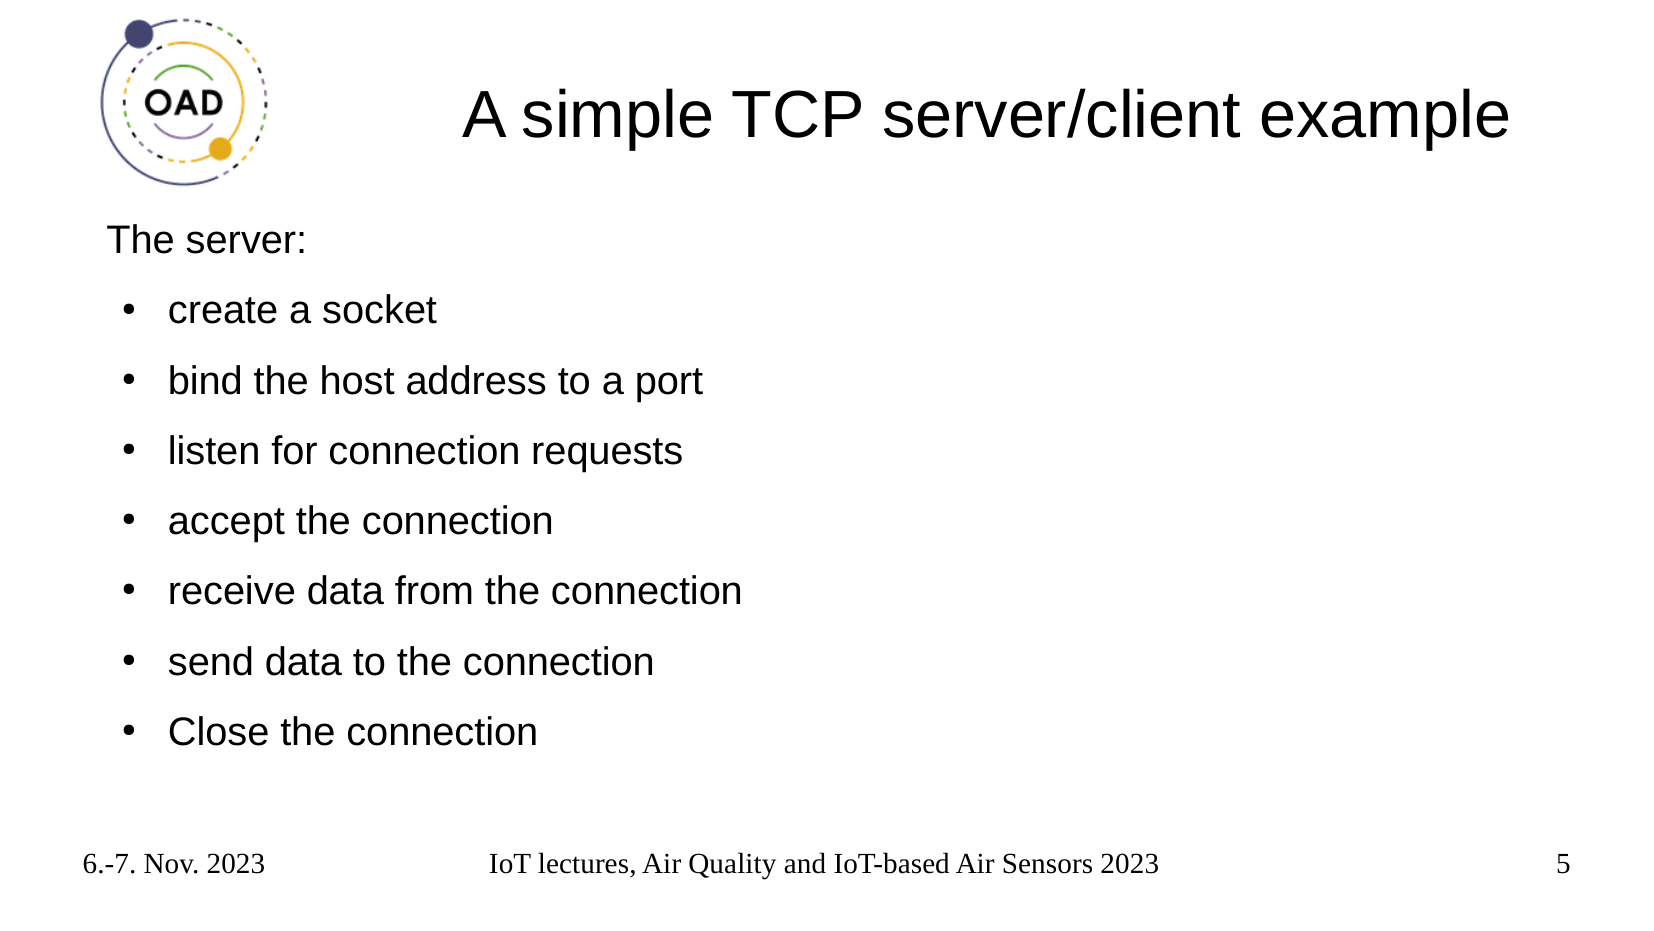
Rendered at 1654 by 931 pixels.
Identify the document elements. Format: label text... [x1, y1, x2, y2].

title A simple TCP server/client example [403, 37, 1571, 193]
list The server: create a socket bind the host address to a port listen for connection requests accept the connection receive data from the connection send data to the connection Close the connection [106, 217, 1595, 758]
picture [59, 4, 303, 207]
